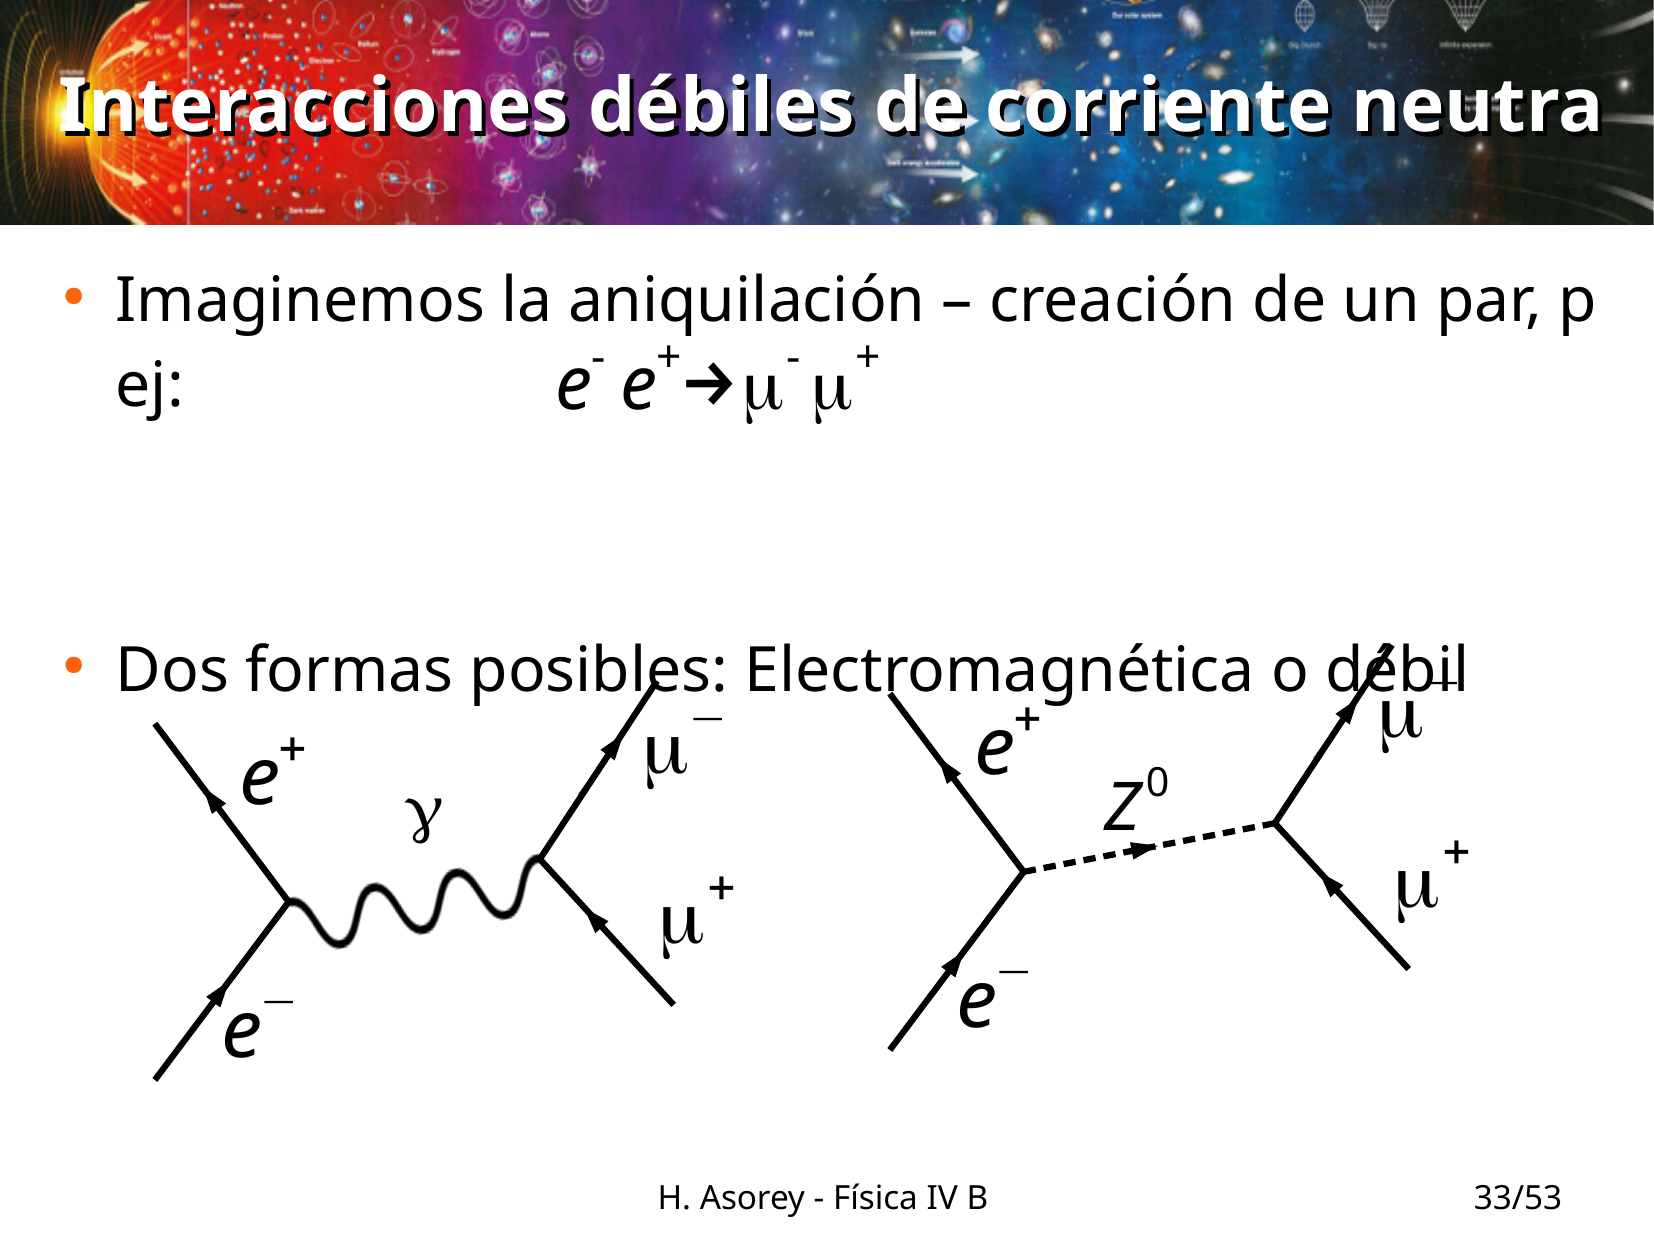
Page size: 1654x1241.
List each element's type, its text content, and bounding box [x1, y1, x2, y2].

chart [965, 696, 1058, 796]
picture [0, 0, 1654, 225]
picture [224, 671, 613, 1138]
chart [230, 764, 241, 826]
chart [1369, 680, 1476, 759]
list Imaginemos la aniquilación – creación de un par, p ej: Dos formas posibles: Electromagnética o débil [45, 255, 1606, 1156]
title Interacciones débiles de corriente neutra [45, 15, 1606, 191]
chart [947, 949, 1046, 1048]
chart [1385, 840, 1486, 929]
chart [212, 979, 286, 1078]
chart [547, 328, 883, 428]
chart [634, 716, 741, 795]
chart [1090, 757, 1182, 848]
chart [650, 875, 751, 965]
